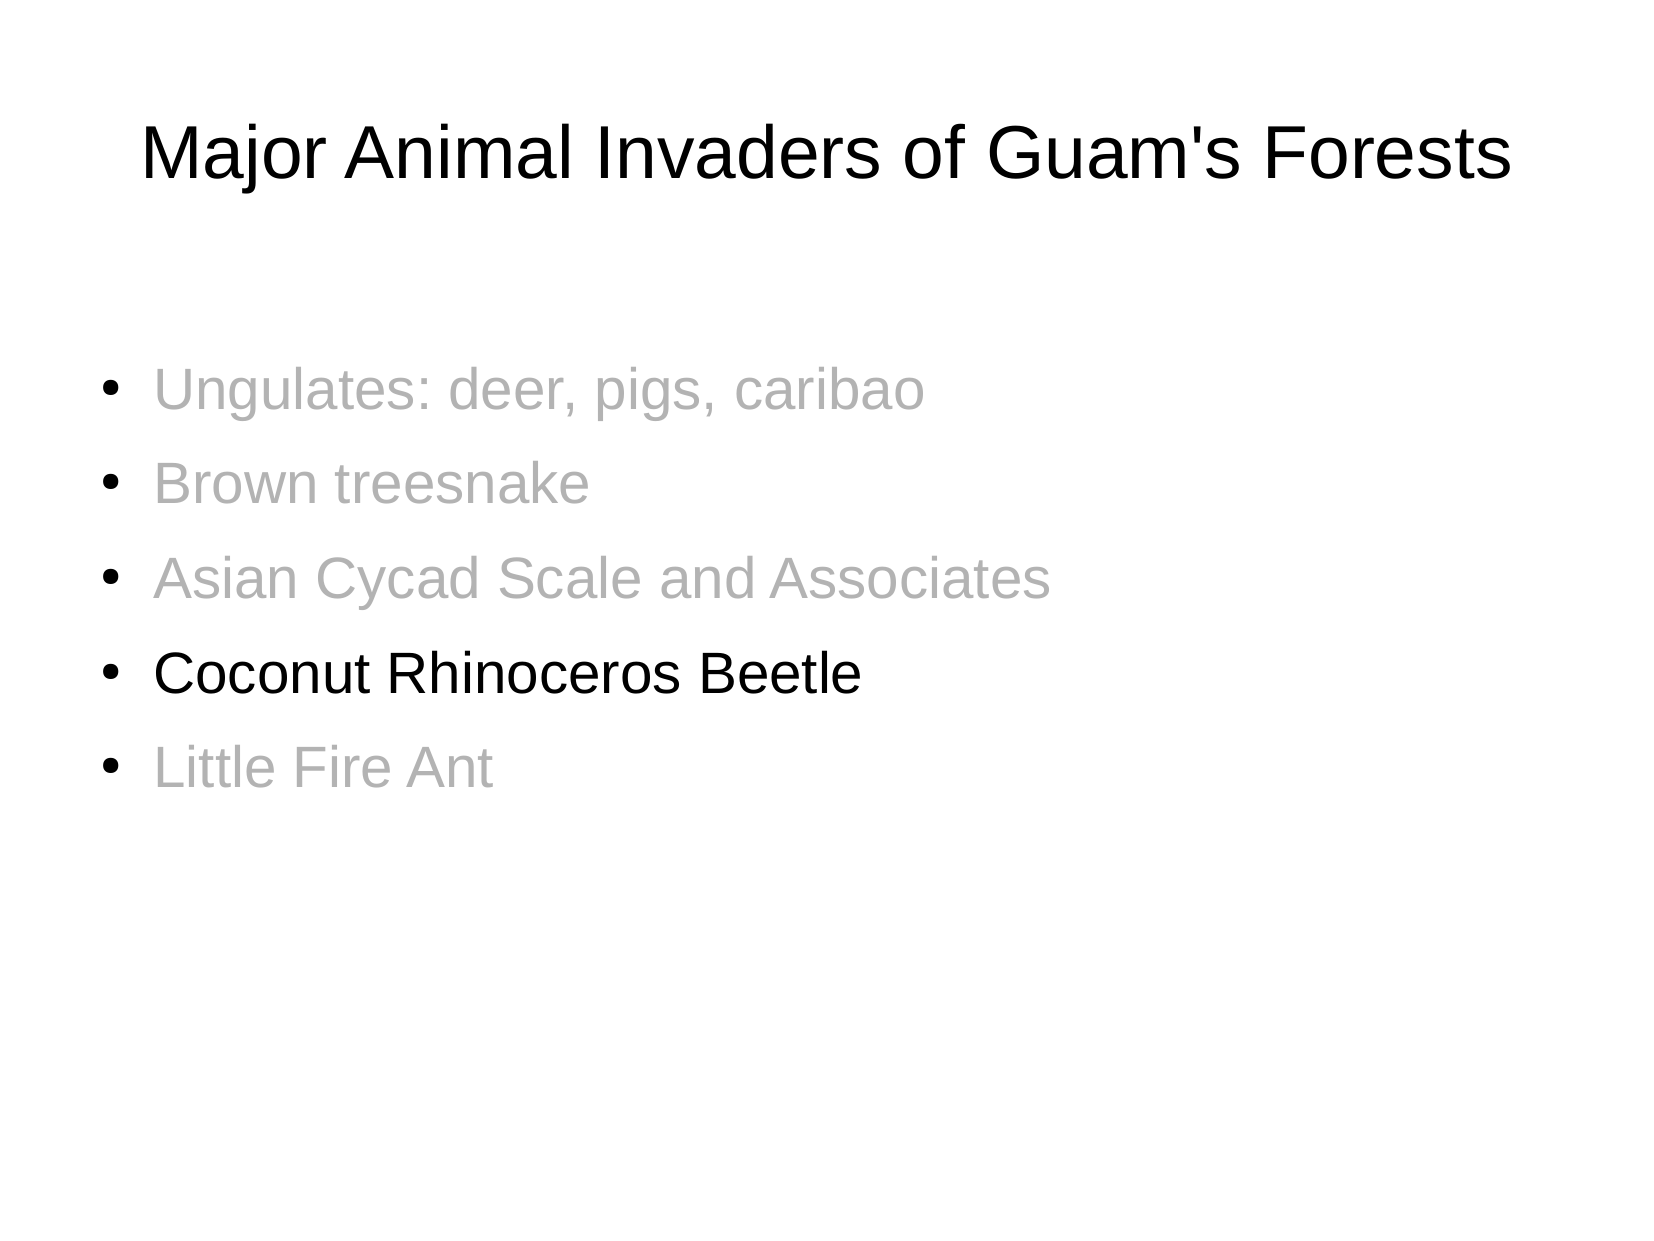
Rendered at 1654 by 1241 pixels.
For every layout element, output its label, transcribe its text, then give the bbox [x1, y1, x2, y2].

list Ungulates: deer, pigs, caribao Brown treesnake Asian Cycad Scale and Associates Coconut Rhinoceros Beetle Little Fire Ant [82, 290, 1571, 1094]
title Major Animal Invaders of Guam's Forests [82, 49, 1571, 257]
